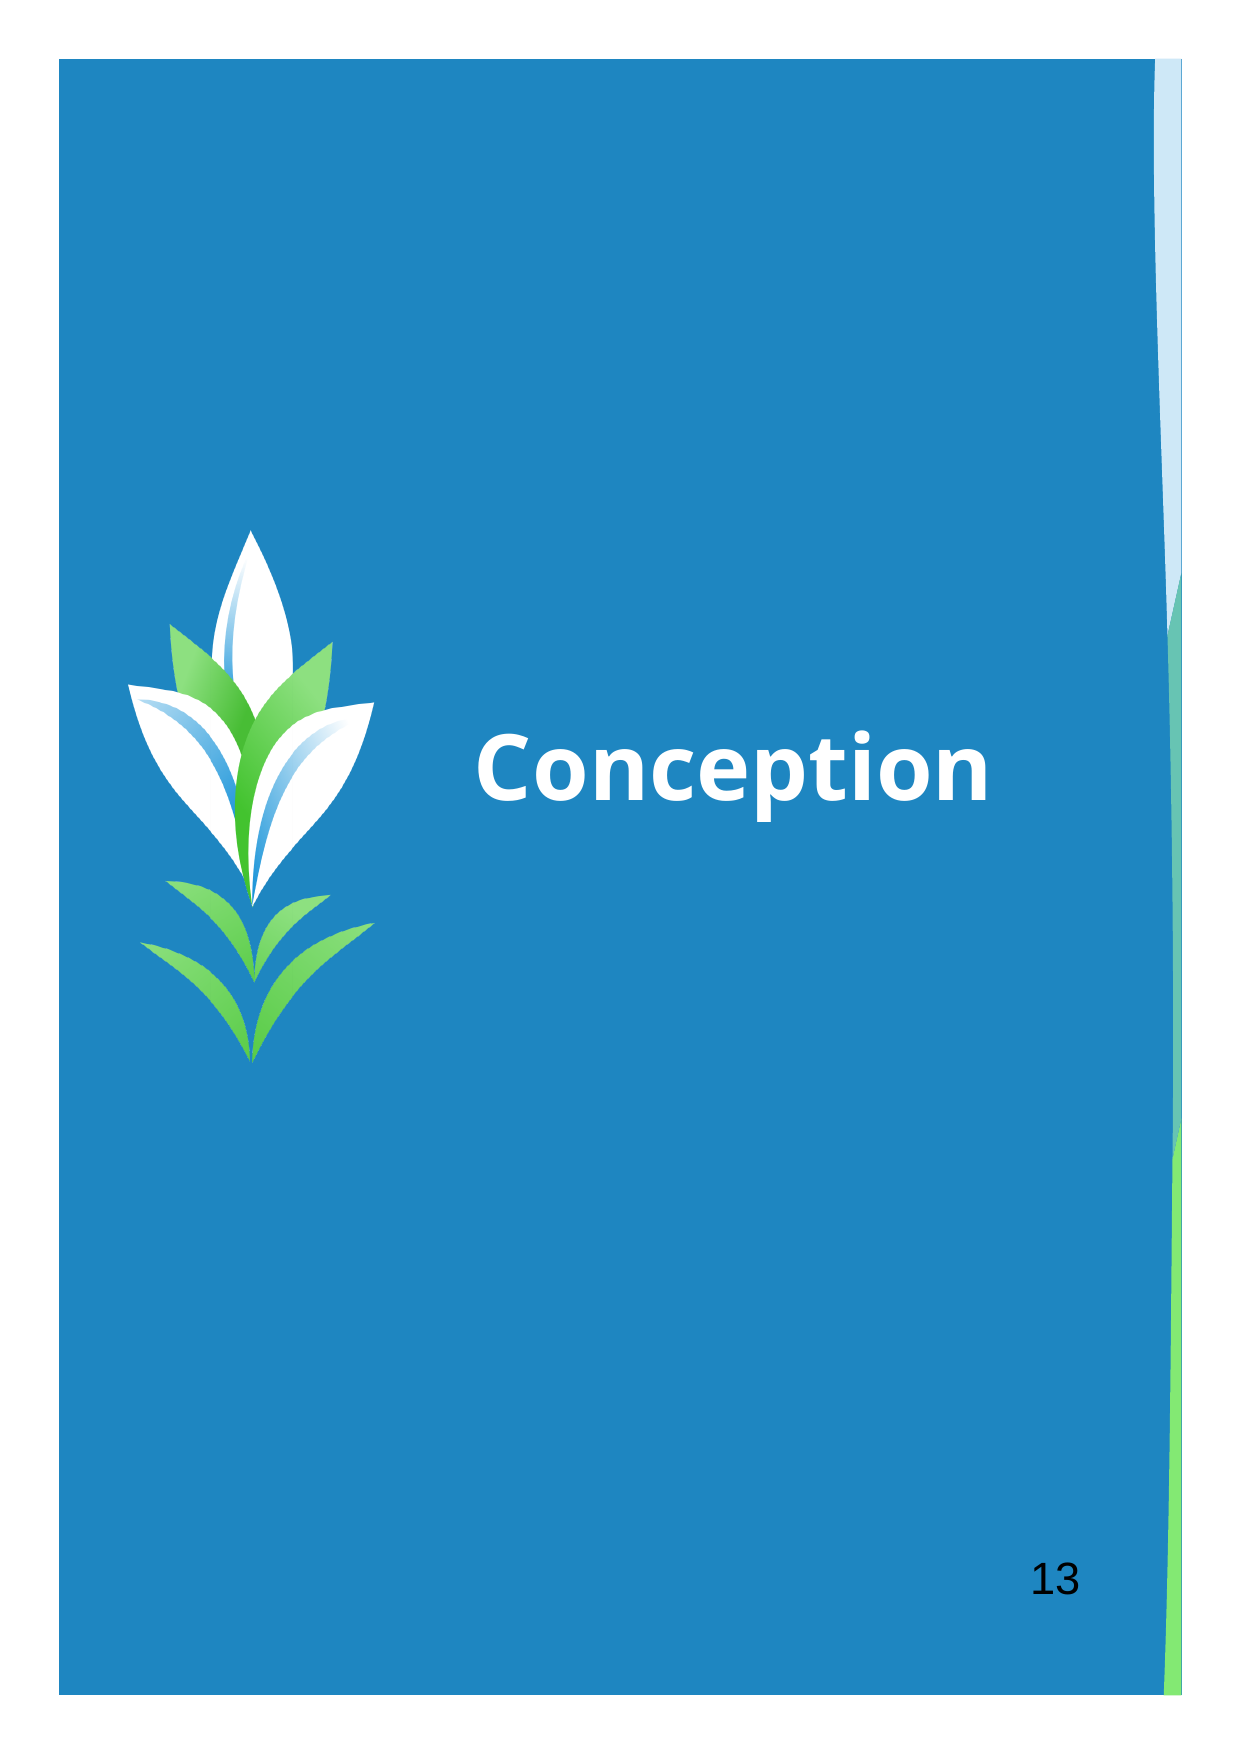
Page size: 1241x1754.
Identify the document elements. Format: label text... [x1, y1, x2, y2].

text_box <numéro> [1015, 1545, 1241, 1670]
text_box Conception [459, 701, 1122, 827]
picture [128, 530, 375, 1063]
